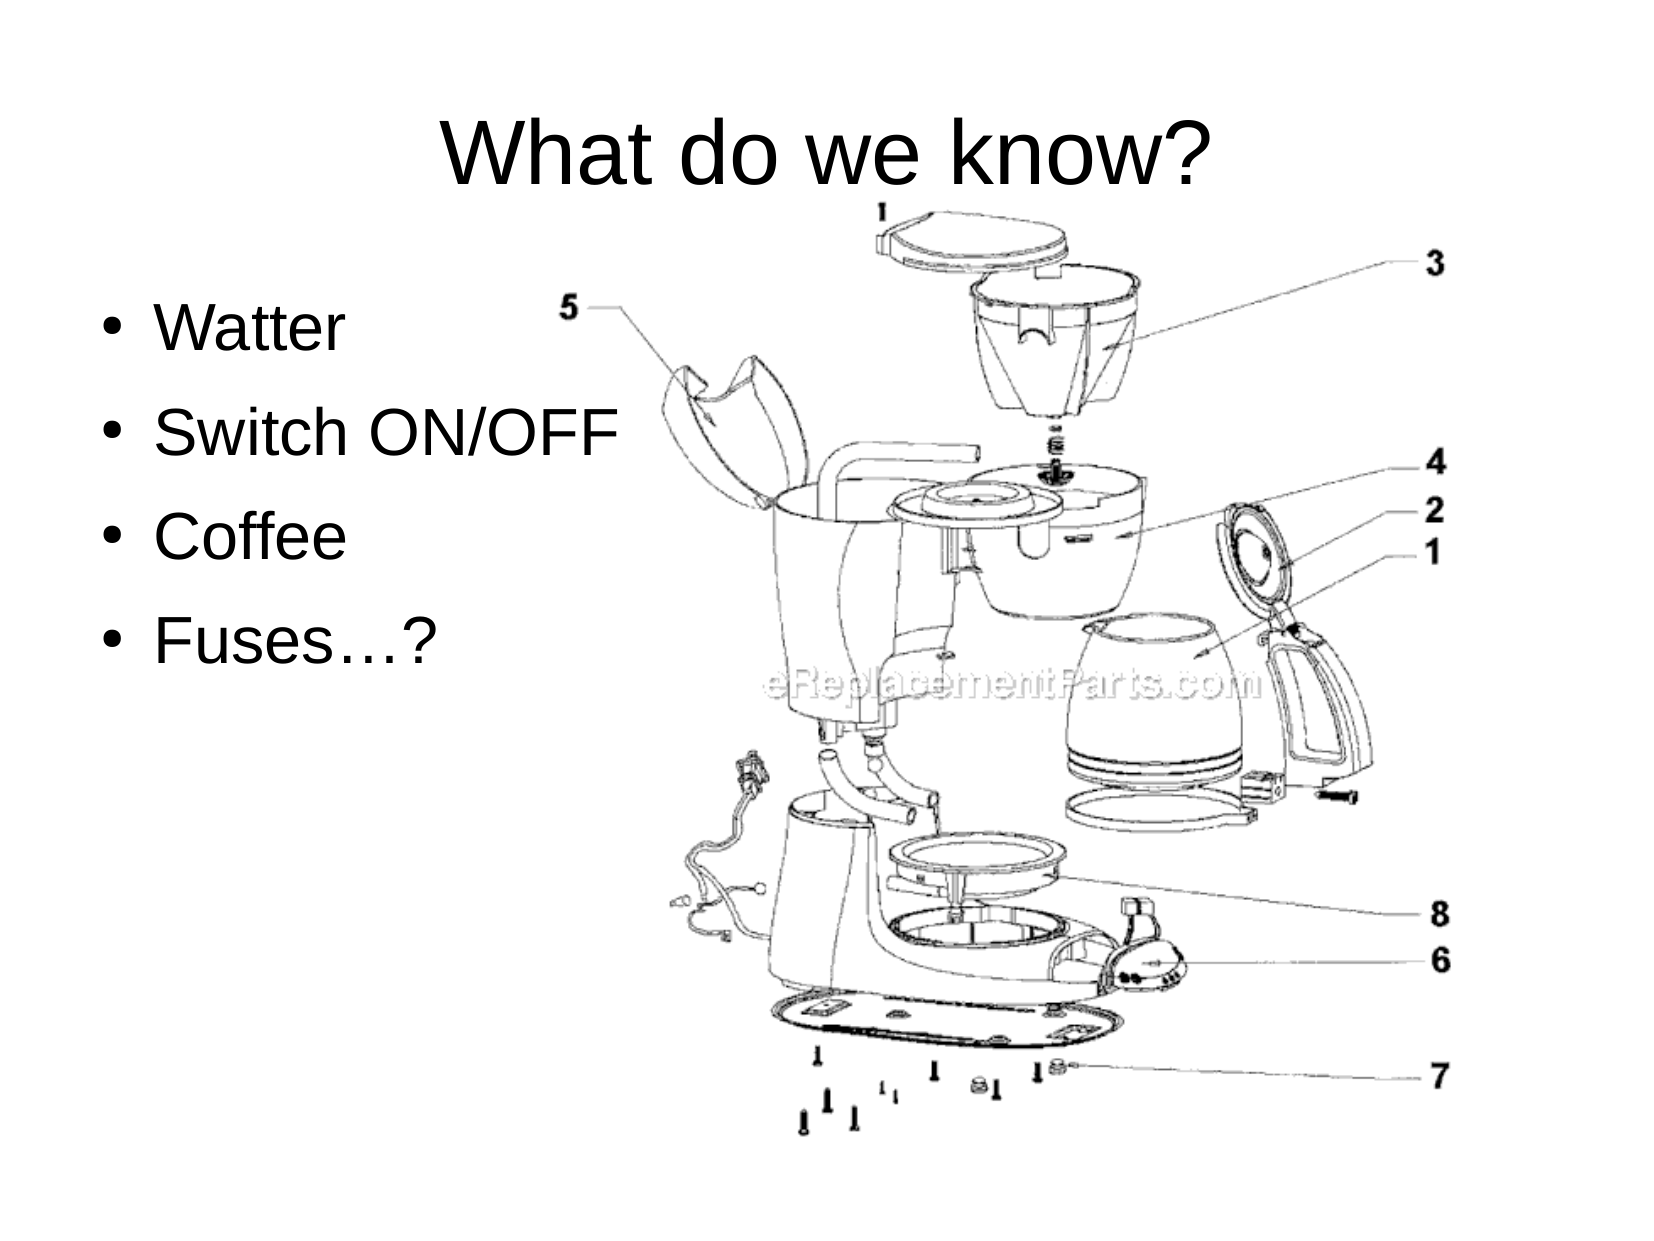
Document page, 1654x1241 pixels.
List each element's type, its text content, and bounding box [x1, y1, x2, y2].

title What do we know? [82, 49, 1571, 257]
picture [540, 1010, 1537, 1211]
picture [540, 257, 1537, 290]
list Watter Switch ON/OFF Coffee Fuses…? [82, 290, 1571, 1010]
